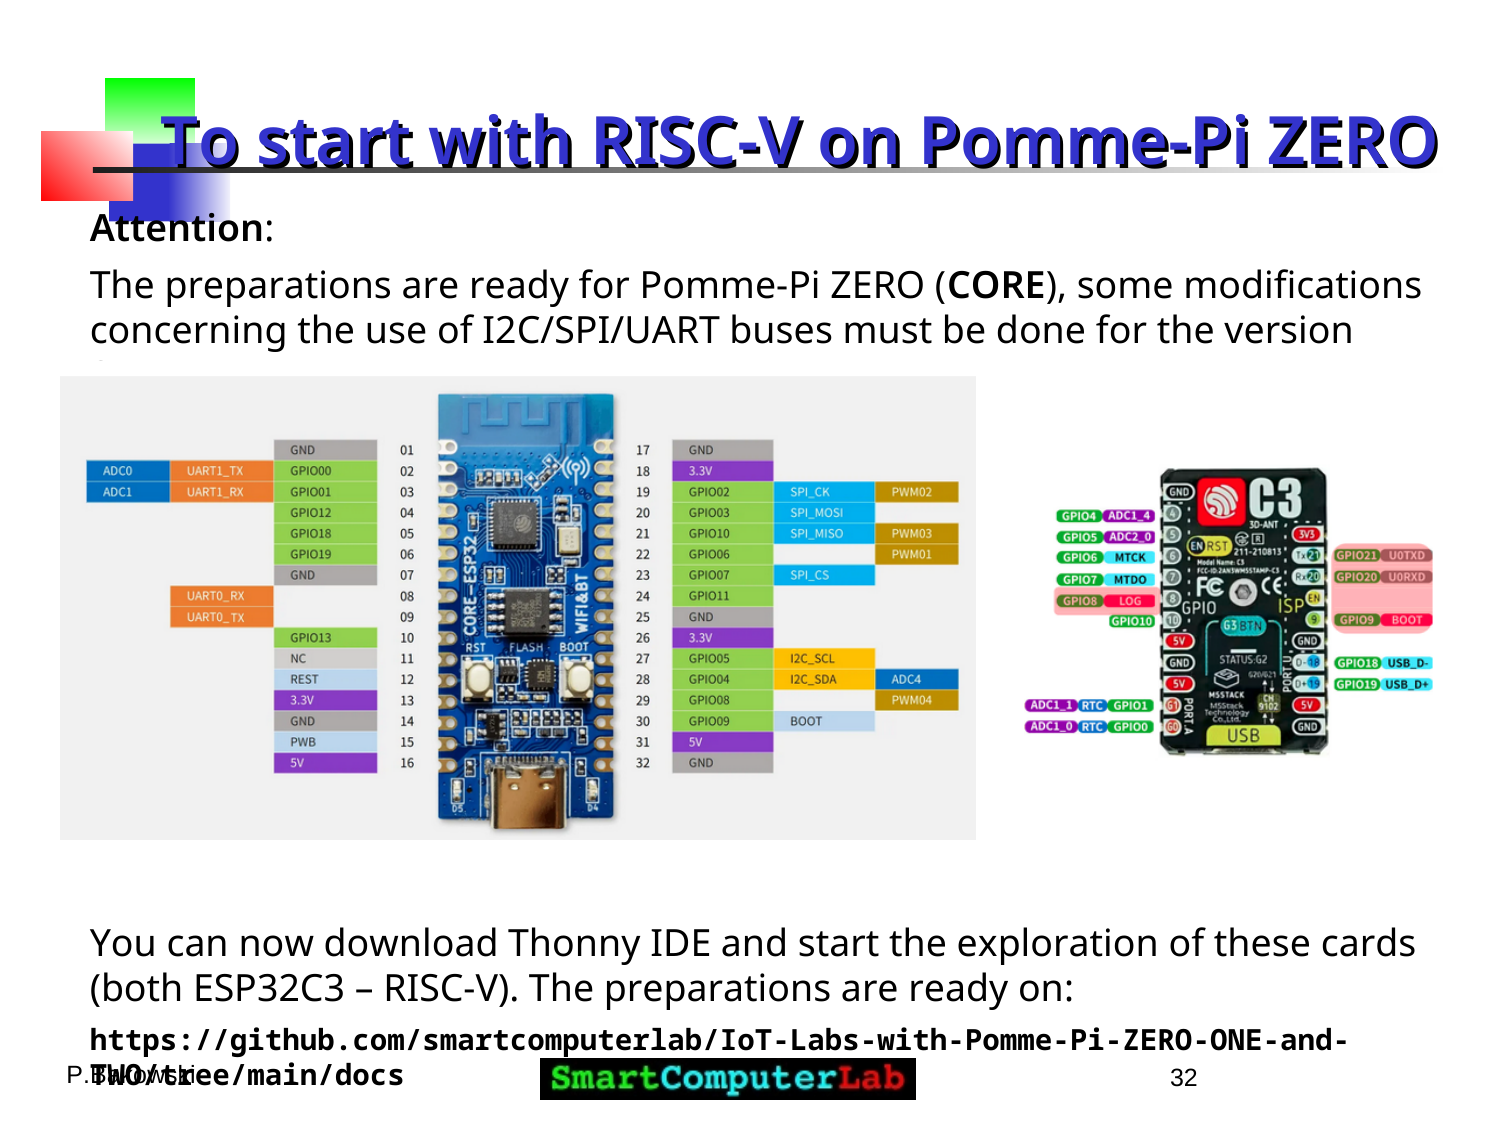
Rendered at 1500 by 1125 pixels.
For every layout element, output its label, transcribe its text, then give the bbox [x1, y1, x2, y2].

picture [60, 361, 976, 841]
picture [1002, 444, 1456, 796]
title To start with RISC-V on Pomme-Pi ZERO [130, 10, 1471, 186]
text_box Attention: The preparations are ready for Pomme-Pi ZERO (CORE), some modifications concerning the use of I2C/SPI/UART buses must be done for the version Stamp. You can now download Thonny IDE and start the exploration of these cards (both ESP32C3 – RISC-V). The preparations are ready on: https://github.com/smartcomputerlab/IoT-Labs-with-Pomme-Pi-ZERO-ONE-and-TWO/tree/main/docs [75, 196, 1441, 1054]
picture [540, 1058, 916, 1100]
